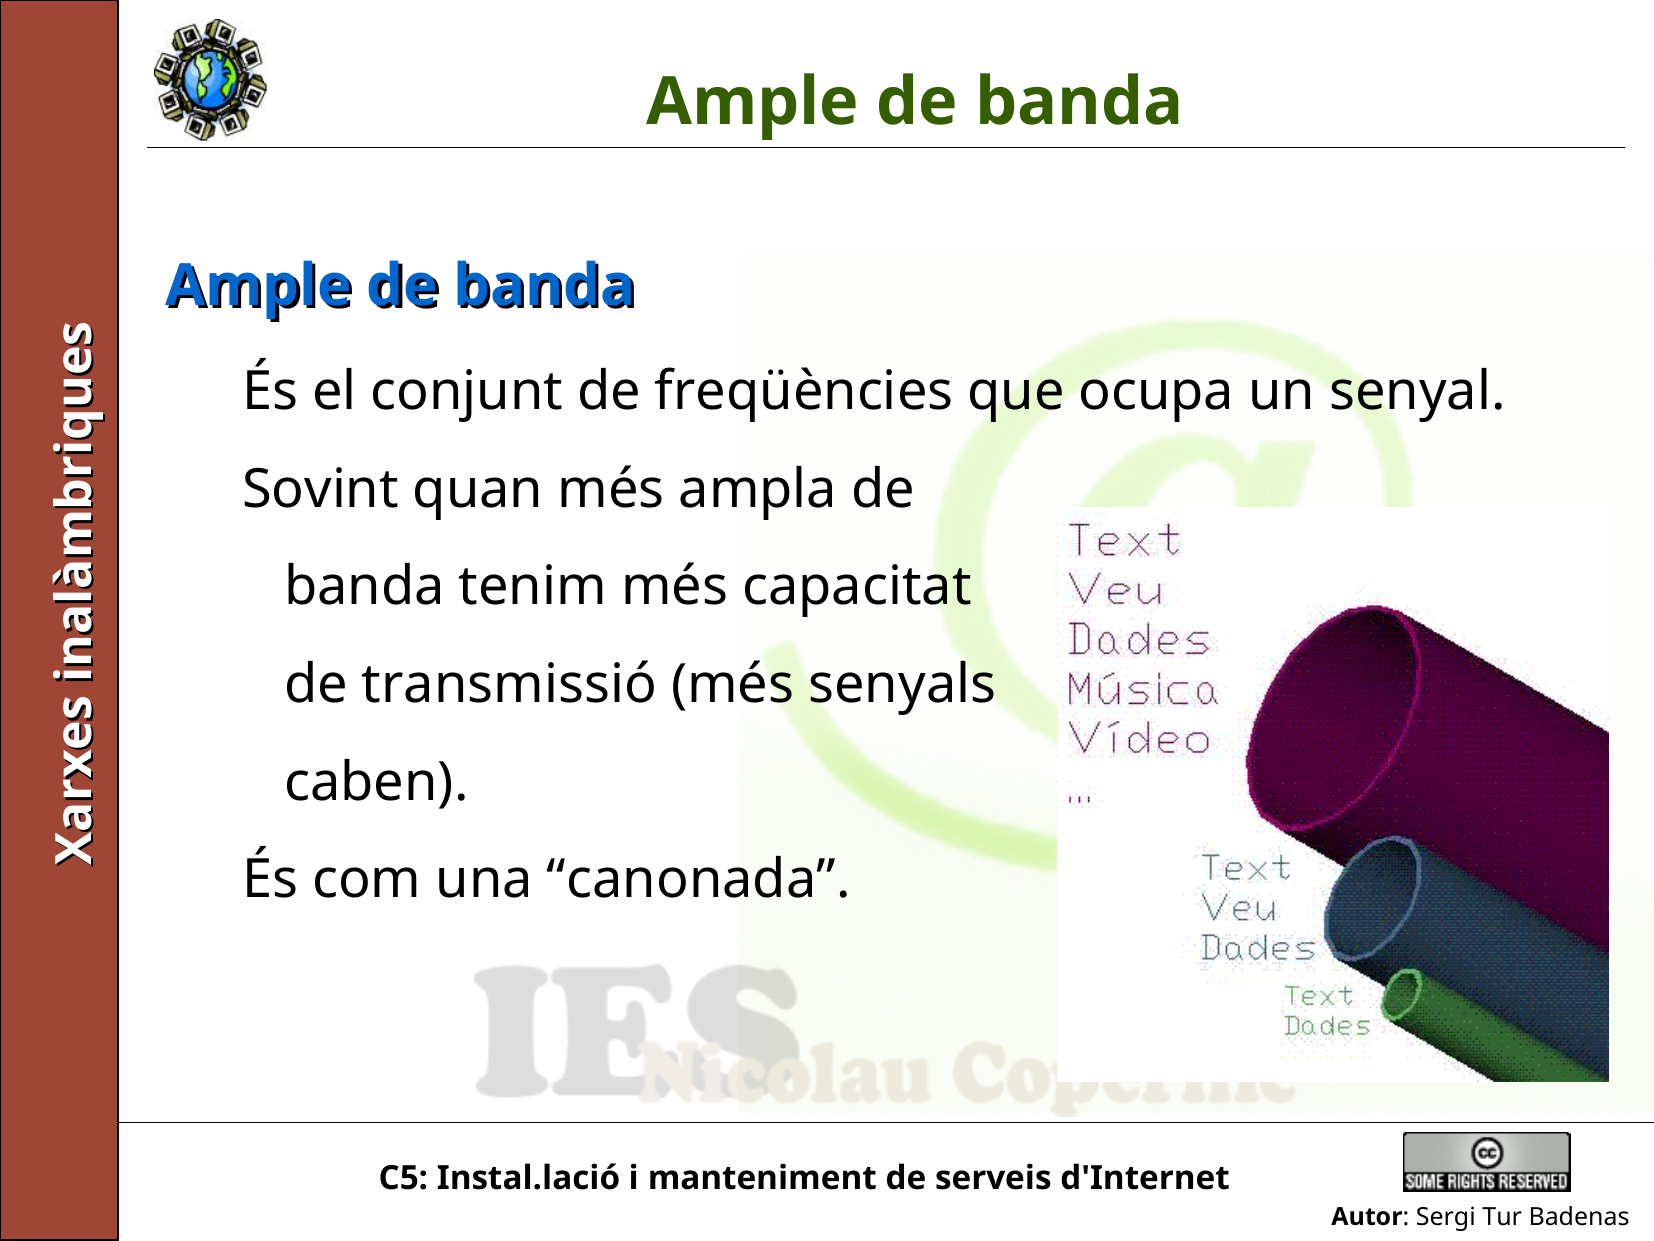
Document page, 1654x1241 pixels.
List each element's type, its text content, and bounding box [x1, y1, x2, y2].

picture [154, 19, 268, 142]
list Ample de banda És el conjunt de freqüències que ocupa un senyal. Sovint quan més ampla de banda tenim més capacitat de transmissió (més senyals caben). És com una “canonada”. [147, 242, 1636, 1078]
picture [466, 252, 1654, 1117]
picture [1403, 1132, 1571, 1192]
title Ample de banda [165, 56, 1654, 141]
